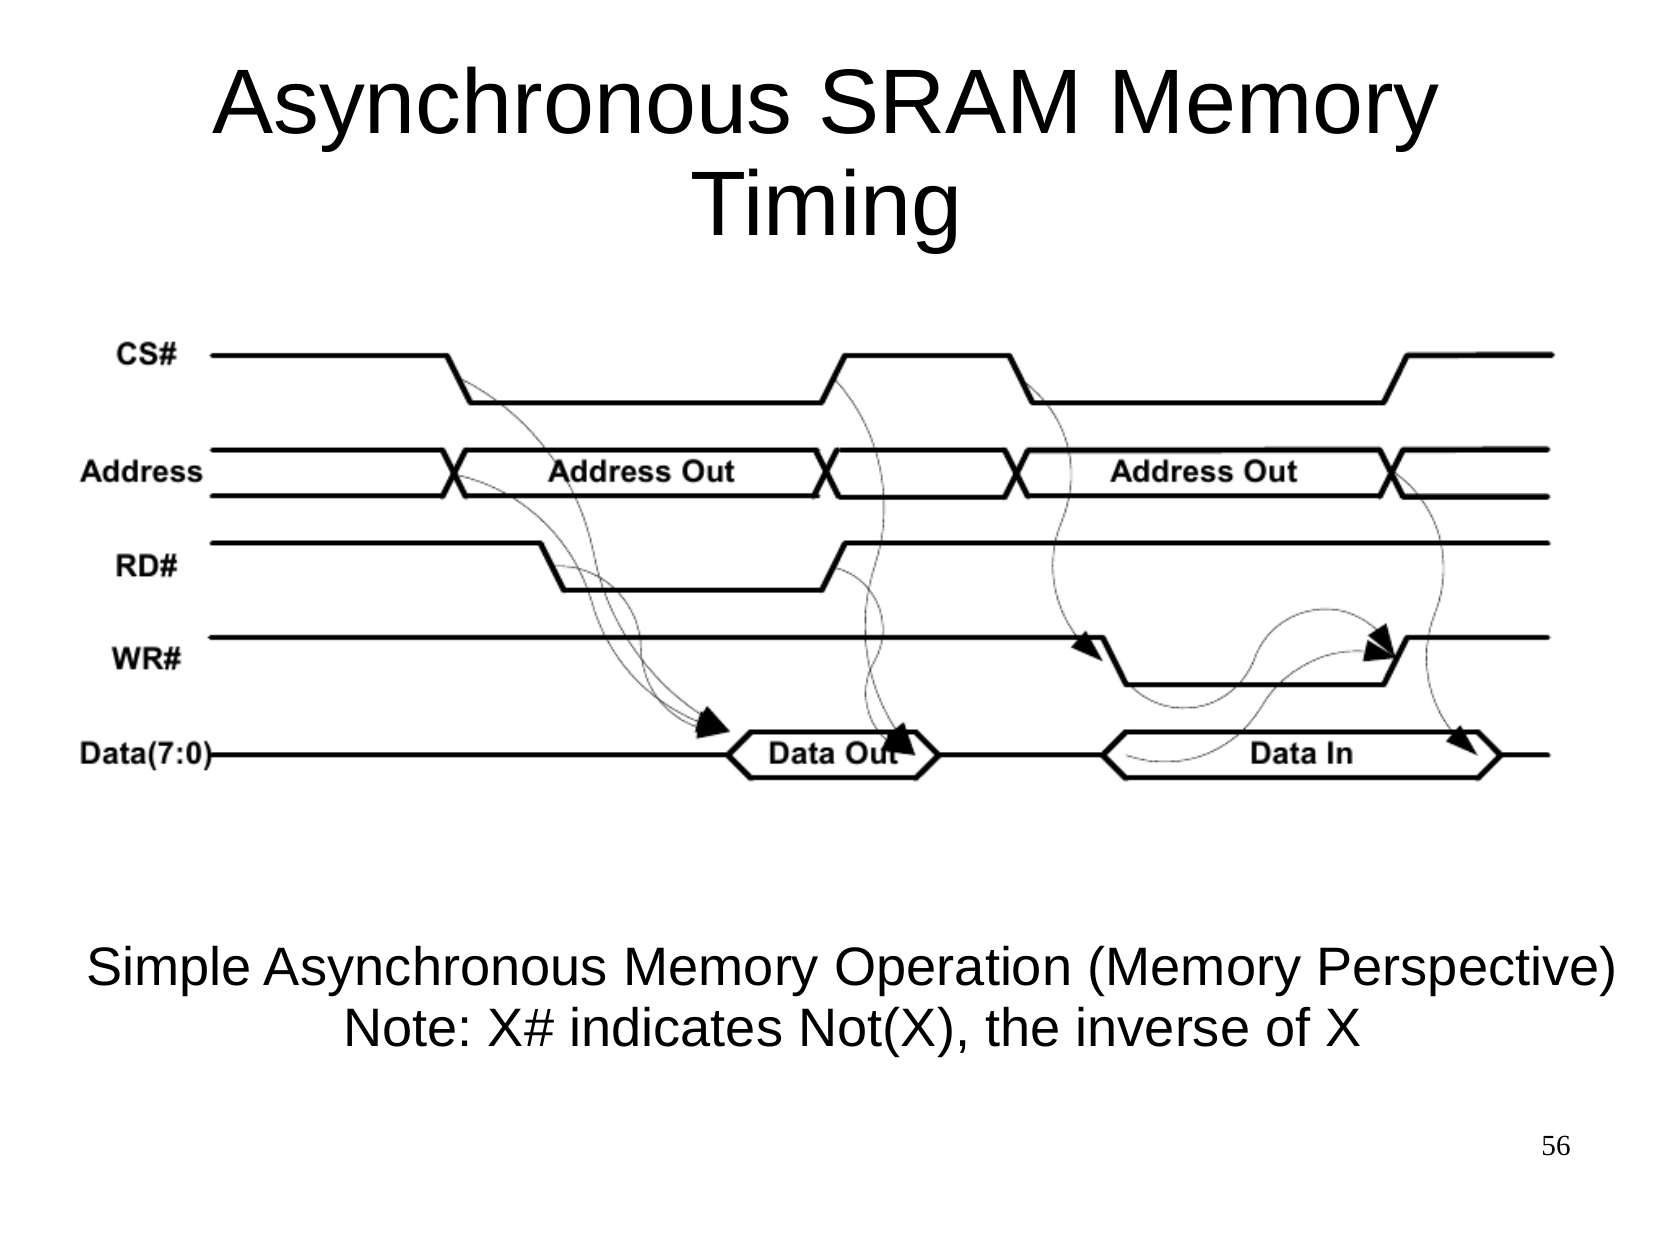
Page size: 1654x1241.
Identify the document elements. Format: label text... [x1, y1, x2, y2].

text_box Simple Asynchronous Memory Operation (Memory Perspective) Note: X# indicates Not(X), the inverse of X [71, 929, 1636, 1066]
picture [60, 329, 1561, 796]
title Asynchronous SRAM Memory Timing [82, 49, 1571, 257]
